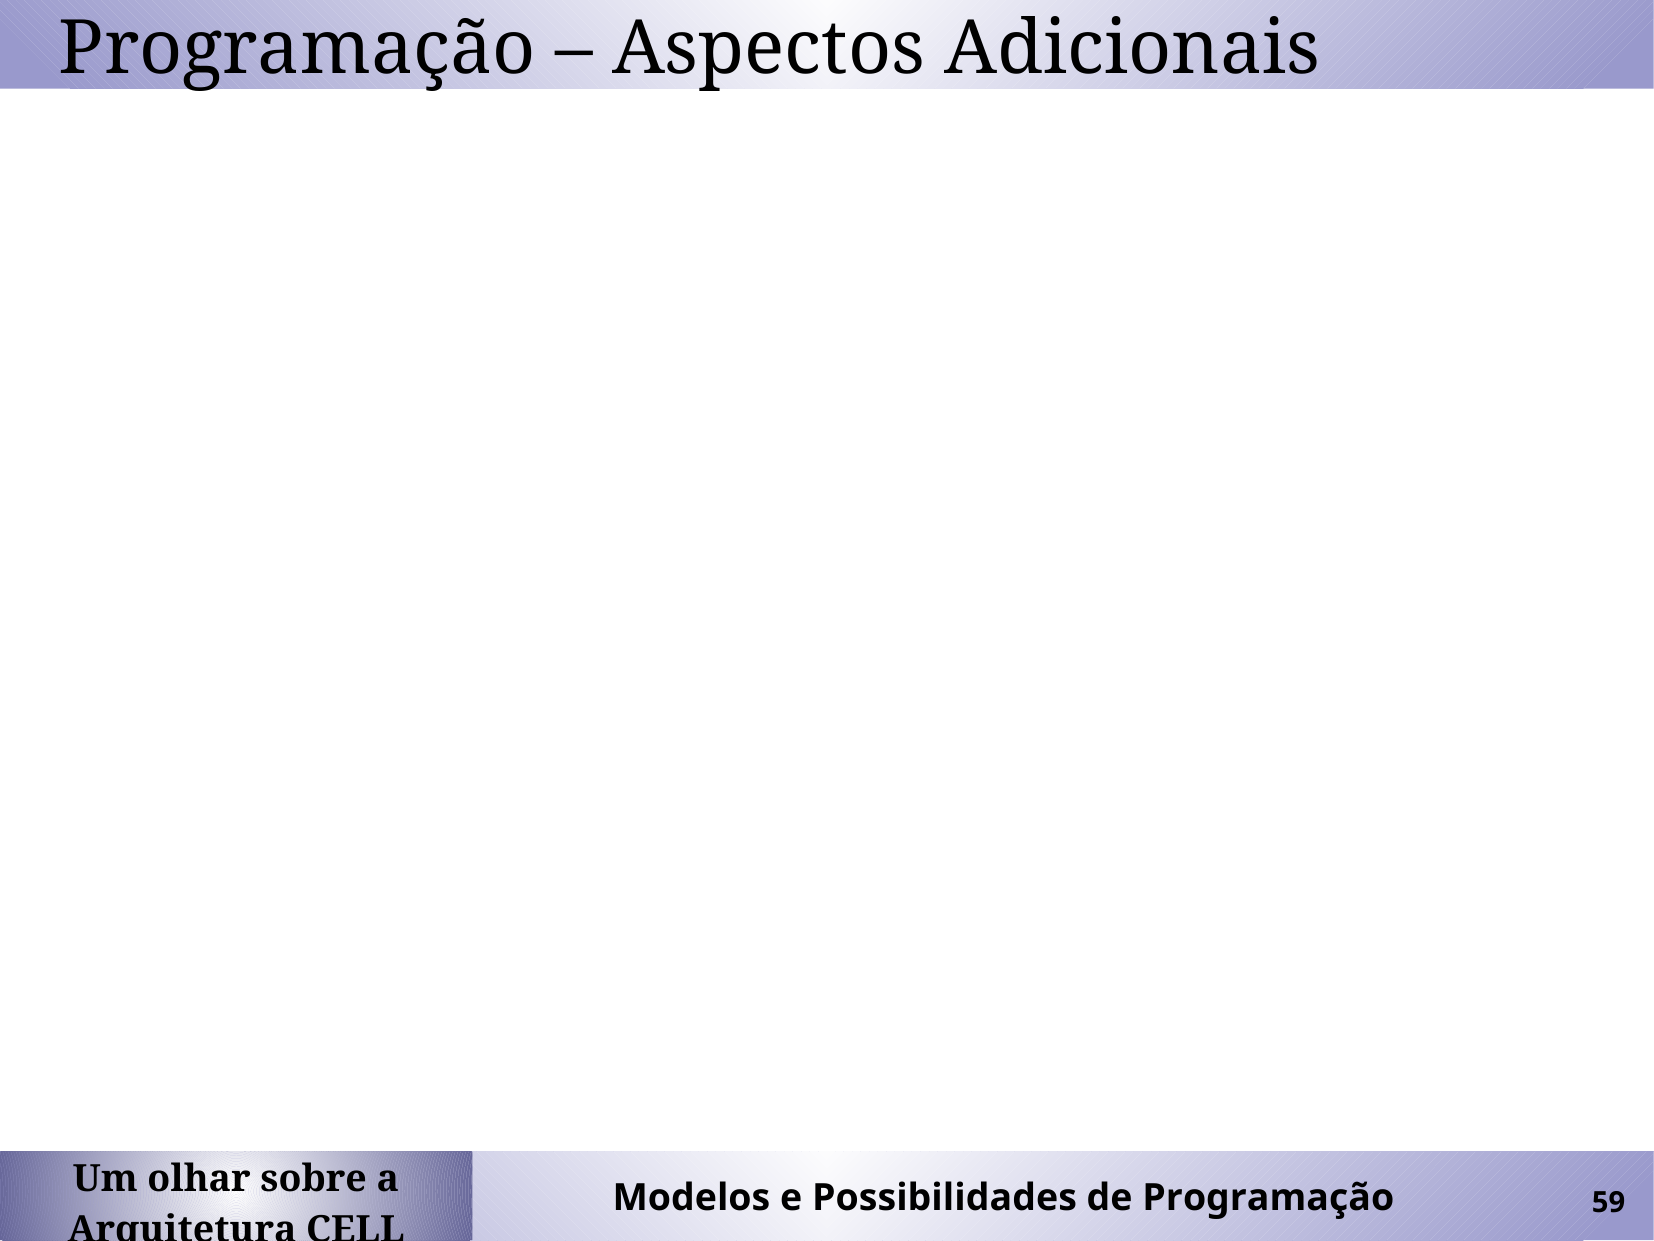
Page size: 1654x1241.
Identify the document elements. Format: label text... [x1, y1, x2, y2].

text_box Modelos e Possibilidades de Programação [501, 1151, 1506, 1241]
title Programação – Aspectos Adicionais [59, 6, 1447, 82]
